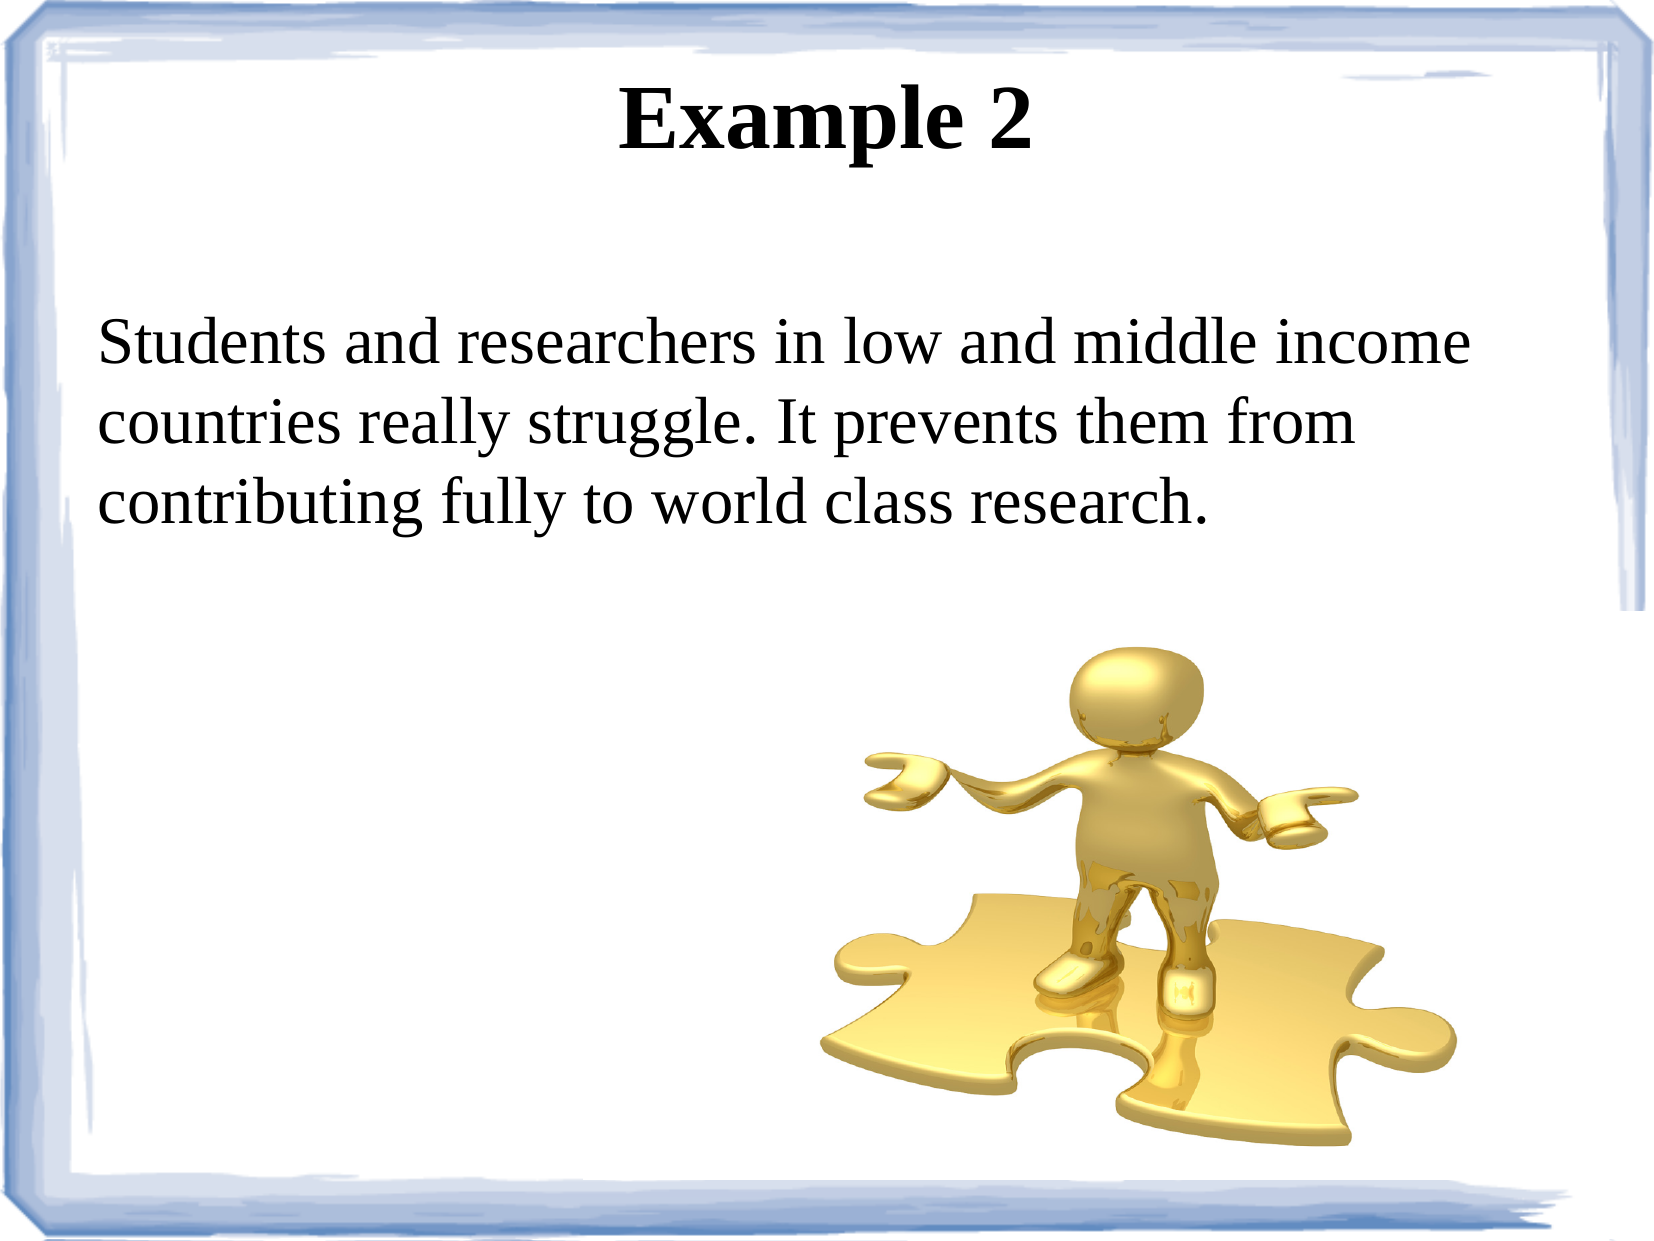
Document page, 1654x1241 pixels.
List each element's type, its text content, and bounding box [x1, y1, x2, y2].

picture [0, 0, 1654, 1241]
title Example 2 [82, 49, 1571, 257]
text_box Students and researchers in low and middle income countries really struggle. It prevents them from contributing fully to world class research. [82, 289, 1571, 1108]
